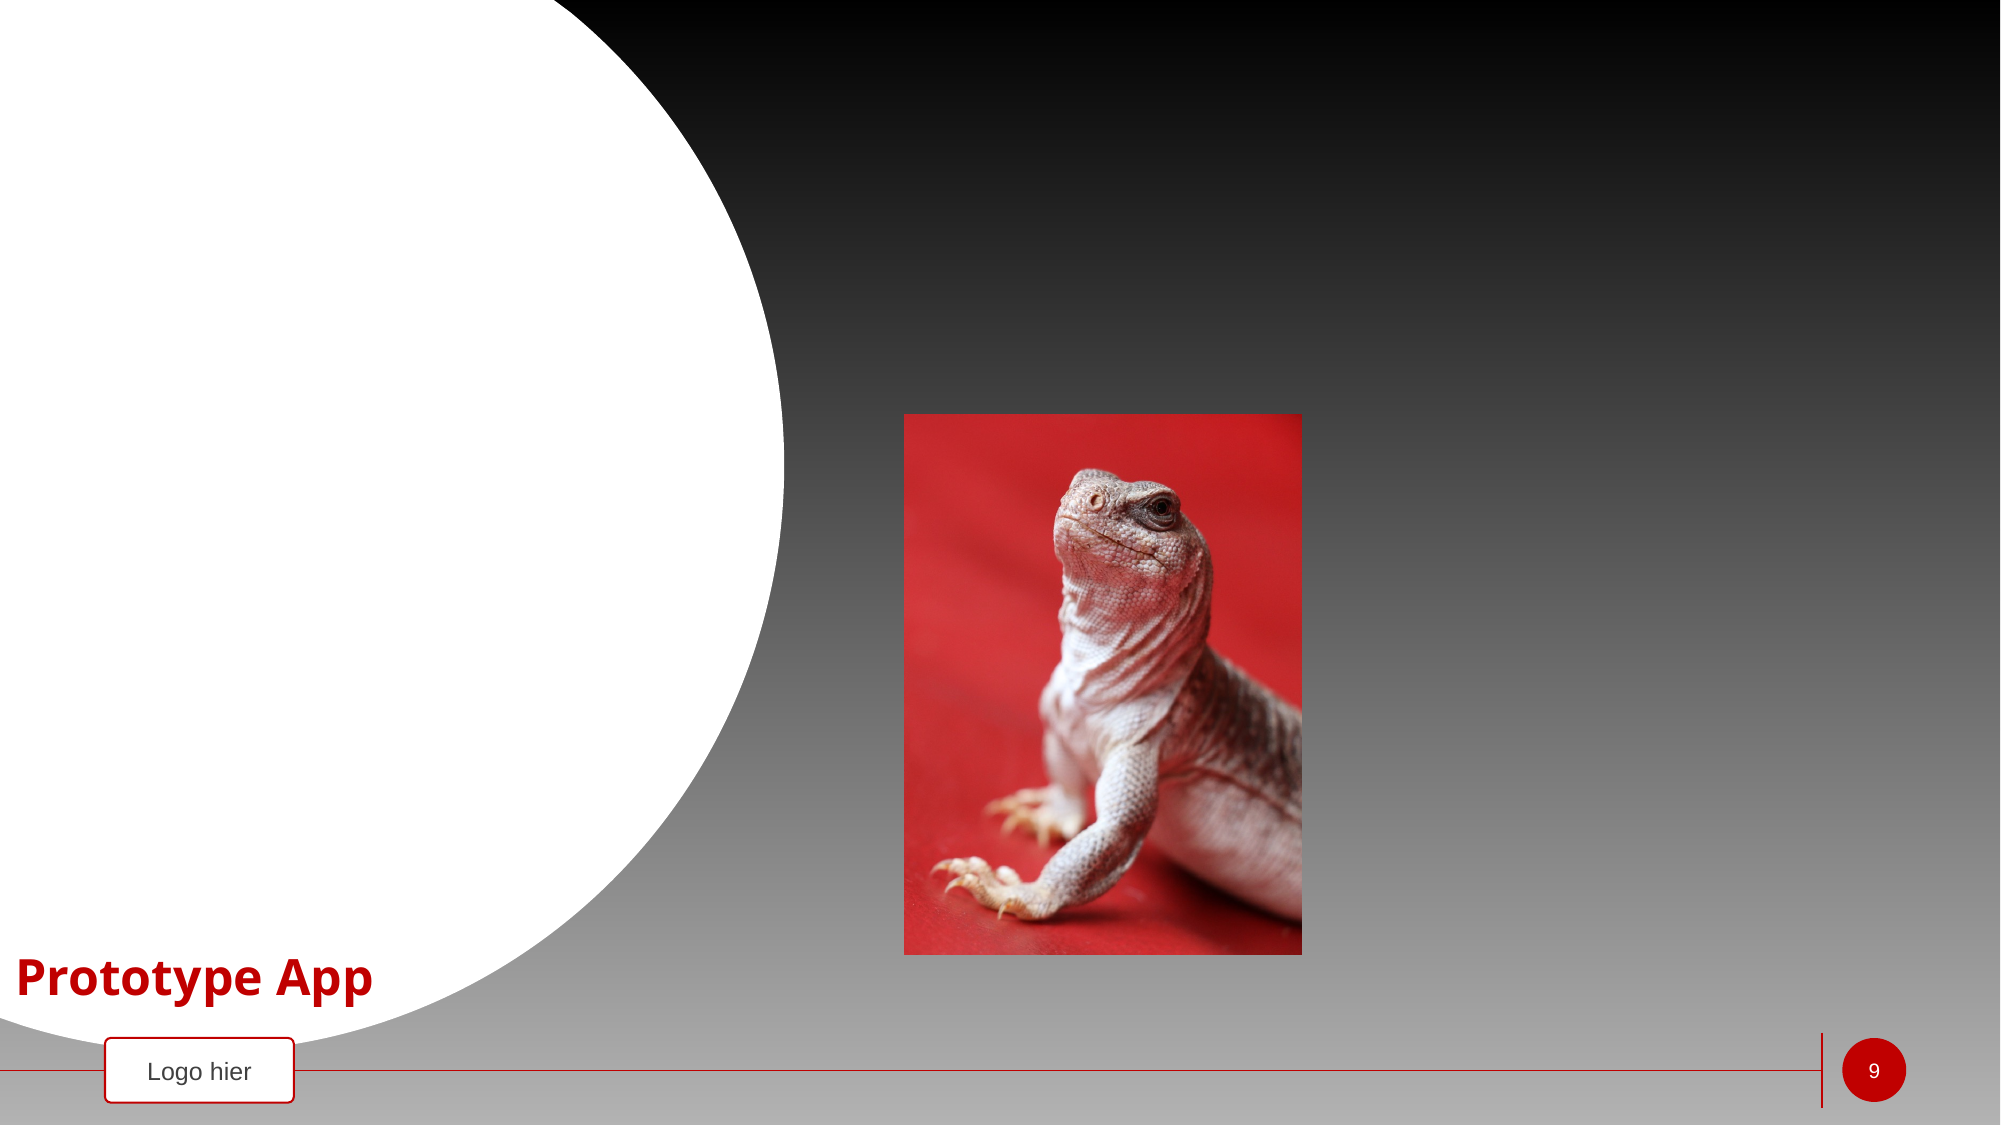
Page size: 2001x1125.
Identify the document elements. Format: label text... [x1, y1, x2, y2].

text_box 9 [1842, 1038, 1907, 1103]
text_box Logo hier [105, 1037, 294, 1103]
title Prototype App [855, 82, 1907, 326]
picture [0, 0, 746, 1014]
